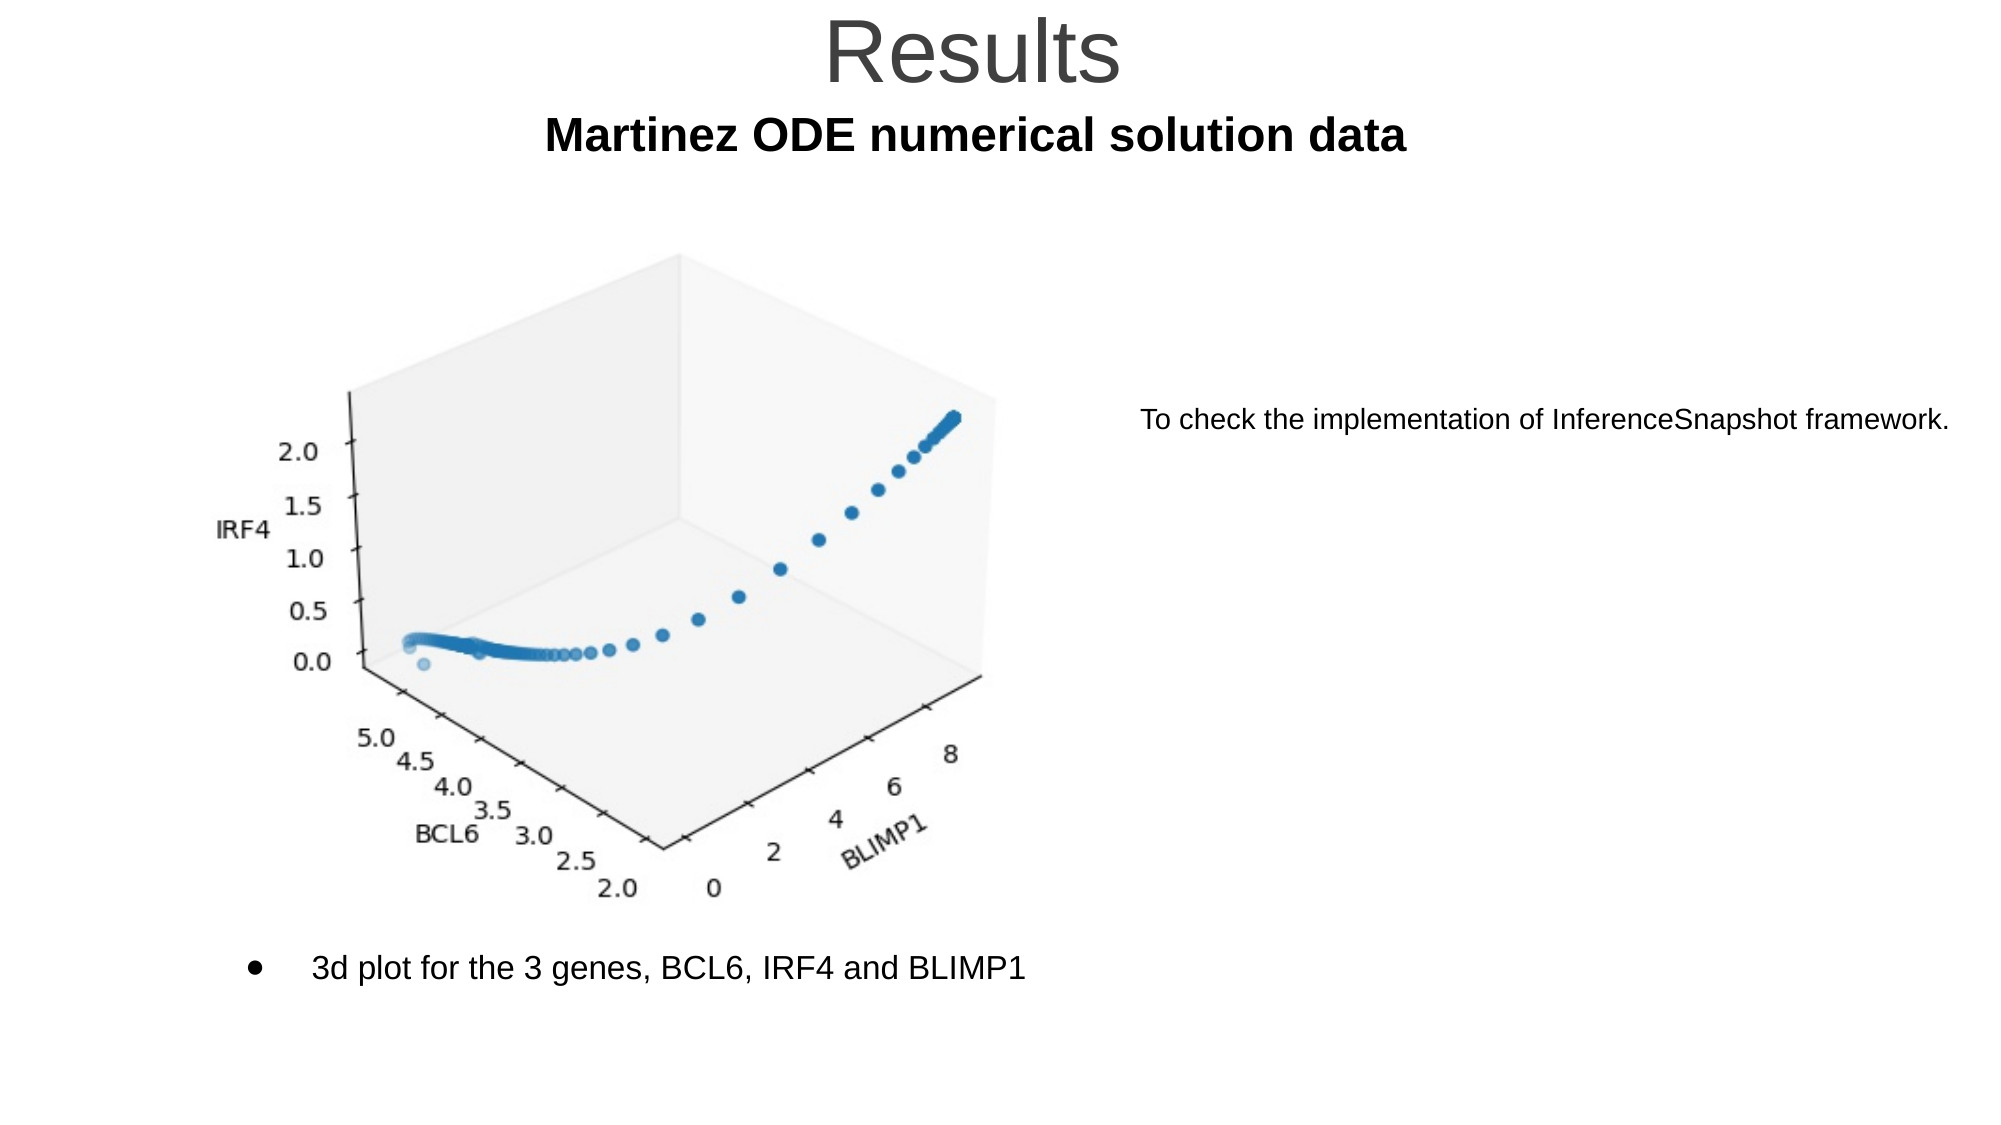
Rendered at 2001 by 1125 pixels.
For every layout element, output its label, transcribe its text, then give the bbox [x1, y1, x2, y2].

text_box Results [803, 0, 1197, 90]
picture [191, 229, 1003, 925]
text_box 3d plot for the 3 genes, BCL6, IRF4 and BLIMP1 [191, 925, 1143, 1014]
text_box Martinez ODE numerical solution data [524, 90, 1476, 149]
text_box To check the implementation of InferenceSnapshot framework. [1125, 385, 1970, 451]
